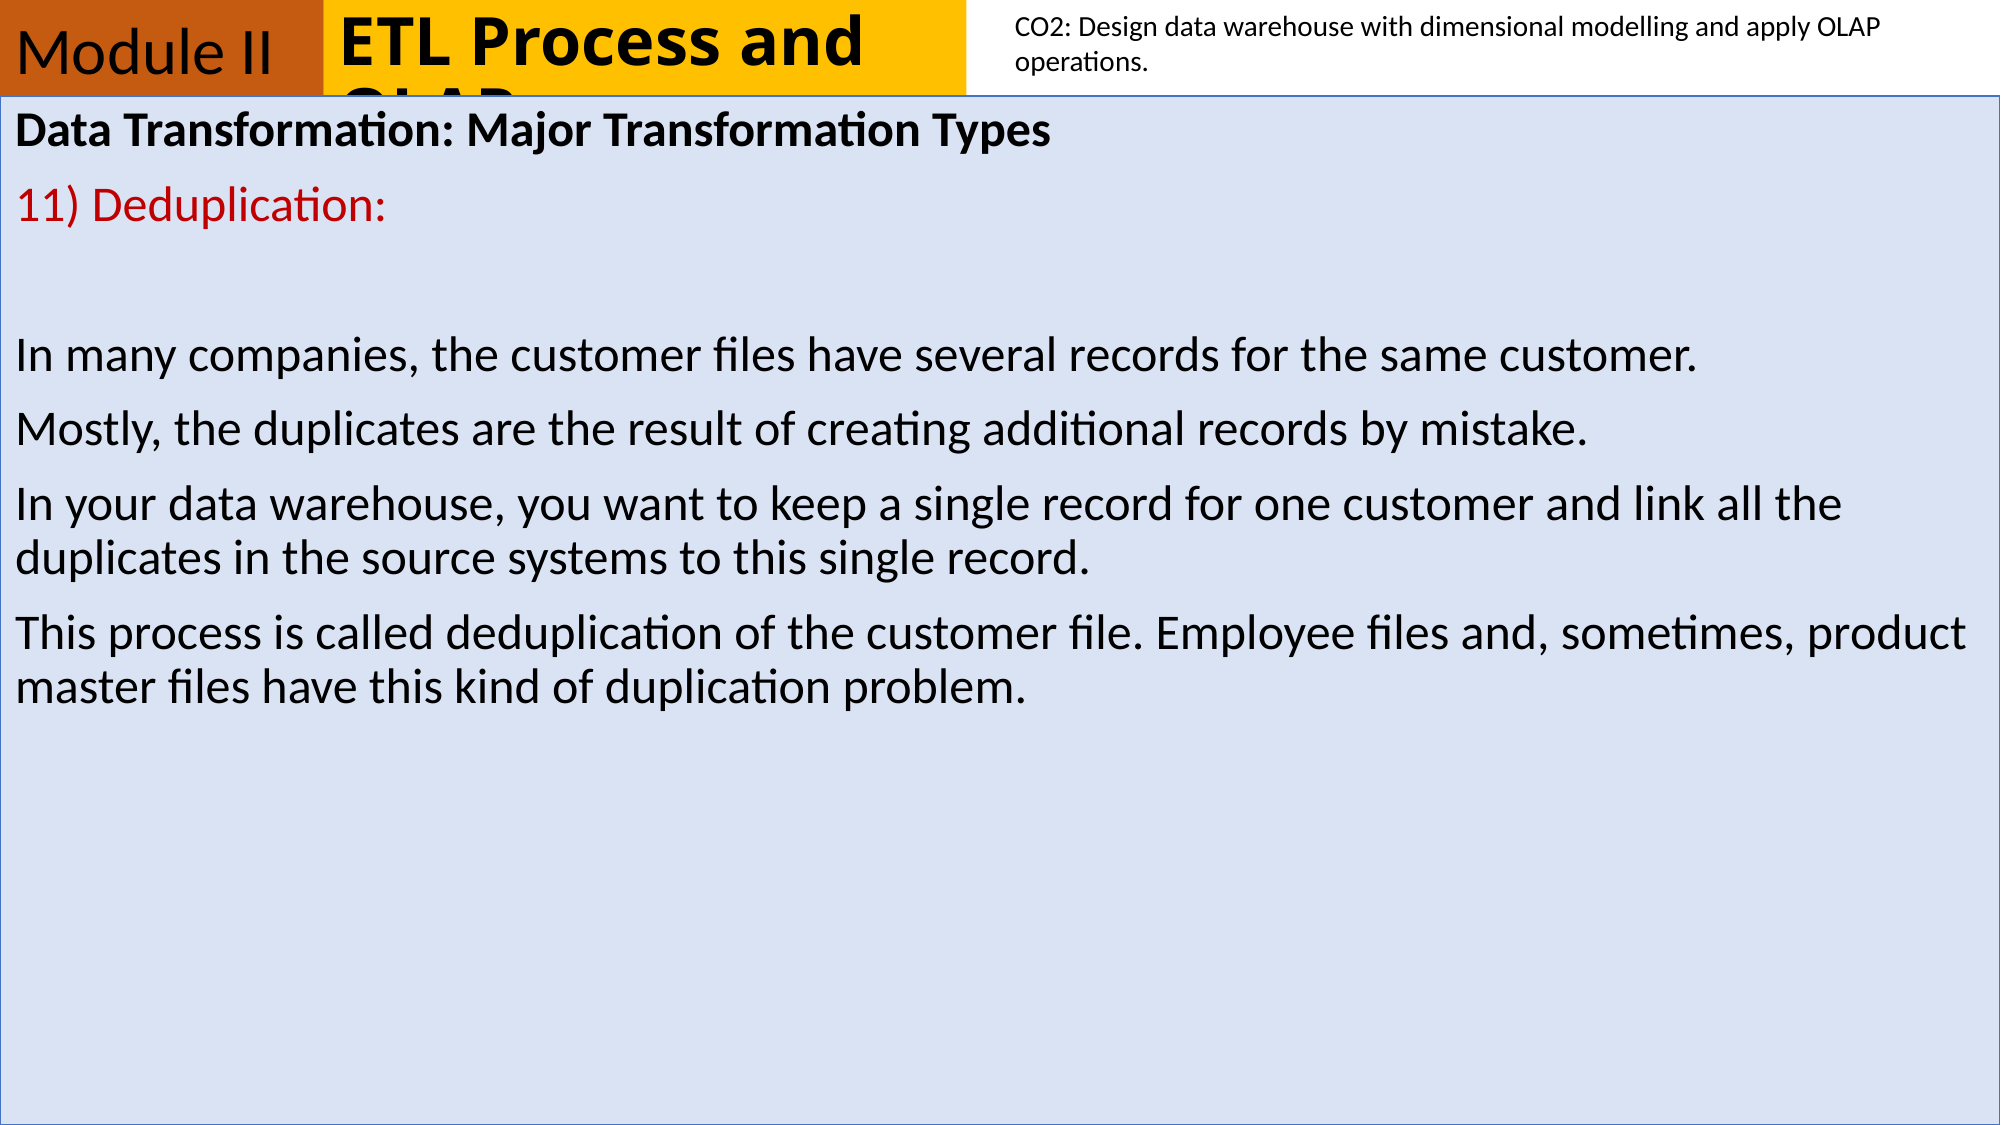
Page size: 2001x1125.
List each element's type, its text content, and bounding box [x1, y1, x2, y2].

text_box CO2: Design data warehouse with dimensional modelling and apply OLAP operations. [999, 0, 2000, 122]
title ETL Process and OLAP: [324, 0, 967, 95]
text_box Module II [0, 0, 324, 96]
subtitle Data Transformation: Major Transformation Types 11) Deduplication: In many companies, the customer files have several records for the same customer. Mostly, the duplicates are the result of creating additional records by mistake. In your data warehouse, you want to keep a single record for one customer and link all the duplicates in the source systems to this single record. This process is called deduplication of the customer file. Employee files and, sometimes, product master files have this kind of duplication problem. [0, 95, 2000, 1125]
